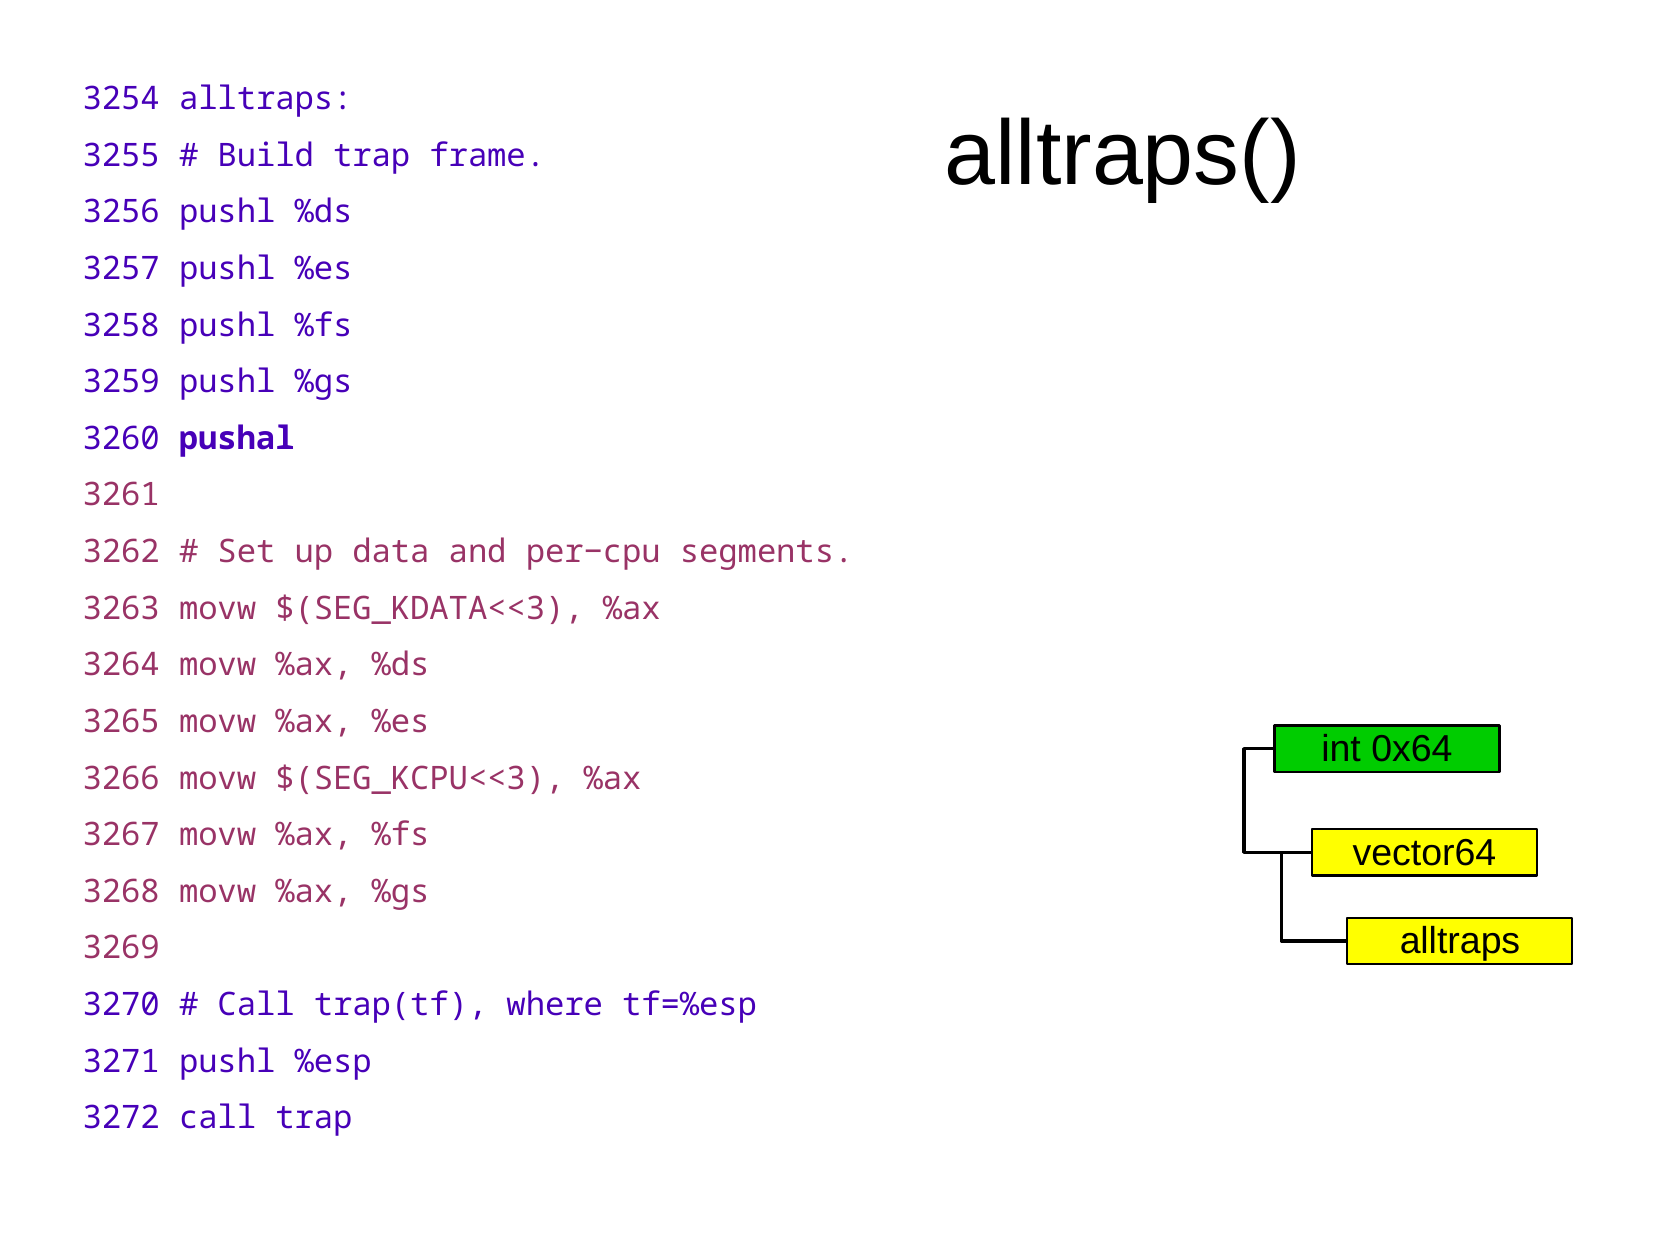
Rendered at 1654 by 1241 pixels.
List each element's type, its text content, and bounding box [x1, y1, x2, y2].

title alltraps() [675, 49, 1571, 257]
text_box alltraps [1347, 917, 1573, 965]
text_box vector64 [1312, 829, 1538, 876]
text_box int 0x64 [1274, 725, 1500, 772]
list 3254 alltraps: 3255 # Build trap frame. 3256 pushl %ds 3257 pushl %es 3258 pushl %fs 3259 pushl %gs 3260 pushal 3261 3262 # Set up data and per−cpu segments. 3263 movw $(SEG_KDATA<<3), %ax 3264 movw %ax, %ds 3265 movw %ax, %es 3266 movw $(SEG_KCPU<<3), %ax 3267 movw %ax, %fs 3268 movw %ax, %gs 3269 3270 # Call trap(tf), where tf=%esp 3271 pushl %esp 3272 call trap [82, 75, 1571, 1163]
